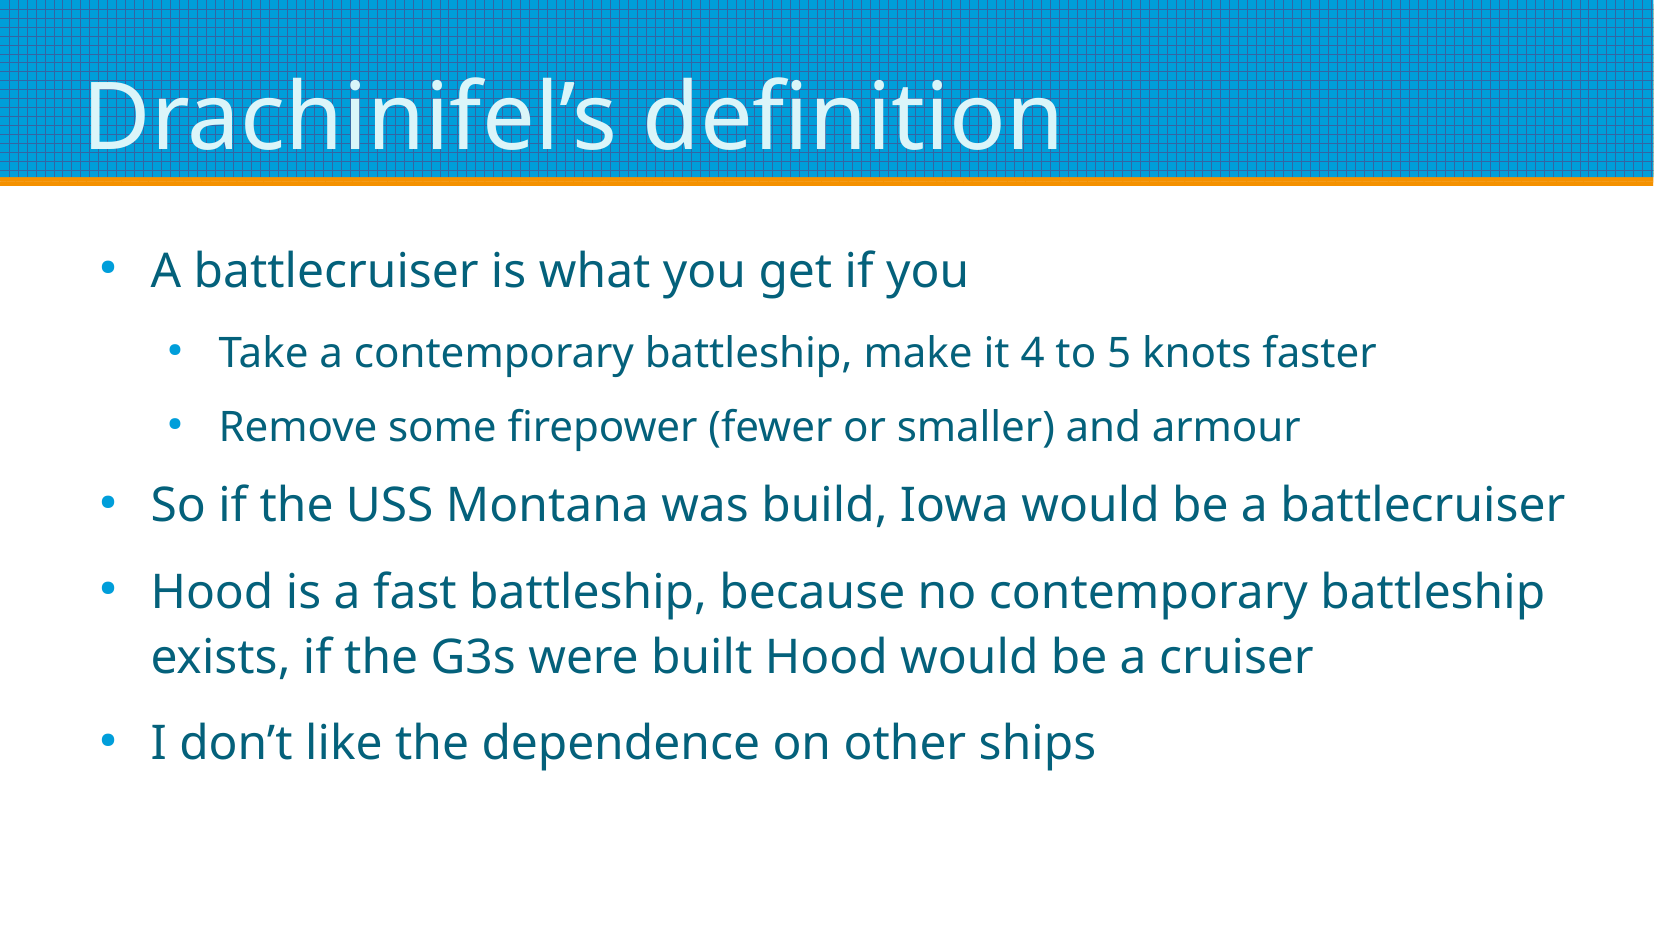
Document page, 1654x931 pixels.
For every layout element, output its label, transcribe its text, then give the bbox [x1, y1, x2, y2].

list A battlecruiser is what you get if you Take a contemporary battleship, make it 4 to 5 knots faster Remove some firepower (fewer or smaller) and armour So if the USS Montana was build, Iowa would be a battlecruiser Hood is a fast battleship, because no contemporary battleship exists, if the G3s were built Hood would be a cruiser I don’t like the dependence on other ships [82, 236, 1571, 813]
title Drachinifel’s definition [82, 14, 1571, 178]
